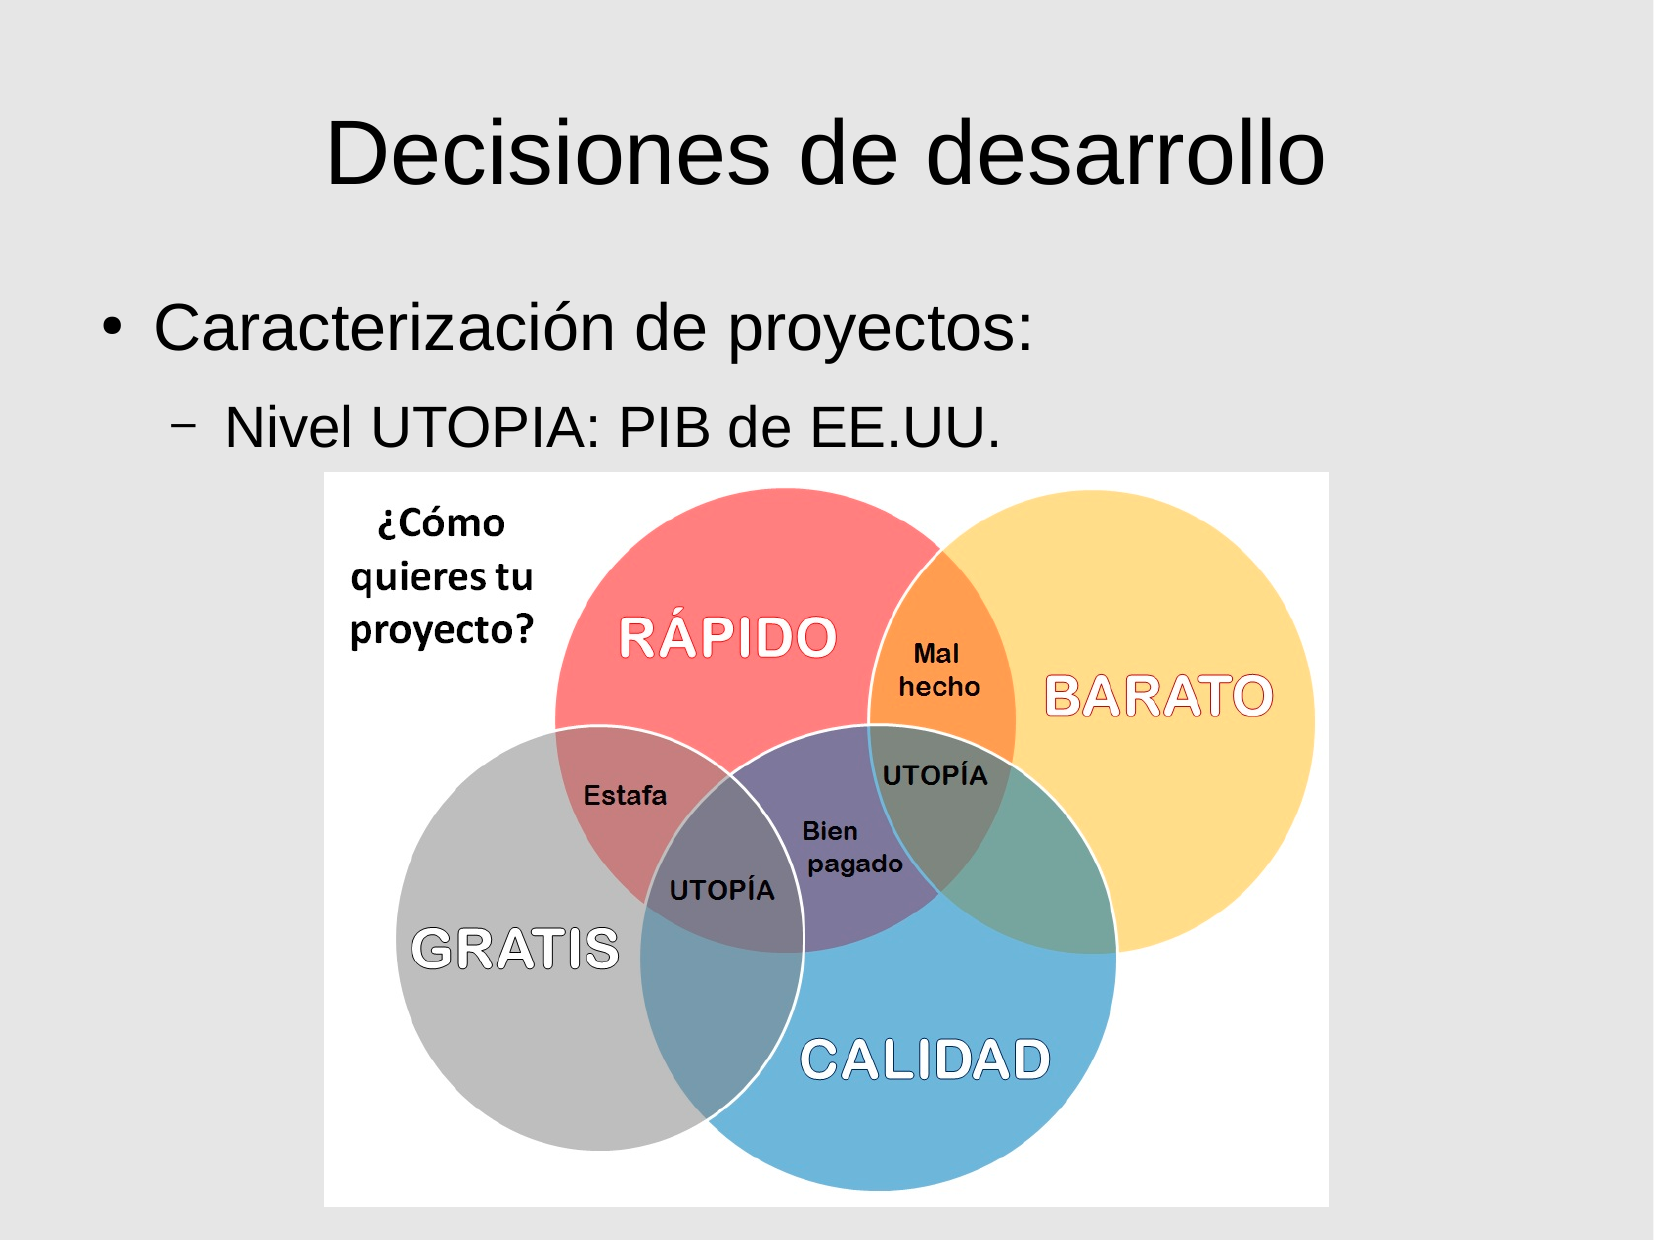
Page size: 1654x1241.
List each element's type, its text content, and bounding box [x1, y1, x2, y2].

title Decisiones de desarrollo [82, 49, 1571, 257]
picture [324, 472, 1329, 1207]
list Caracterización de proyectos: Nivel UTOPIA: PIB de EE.UU. [82, 290, 1571, 1010]
